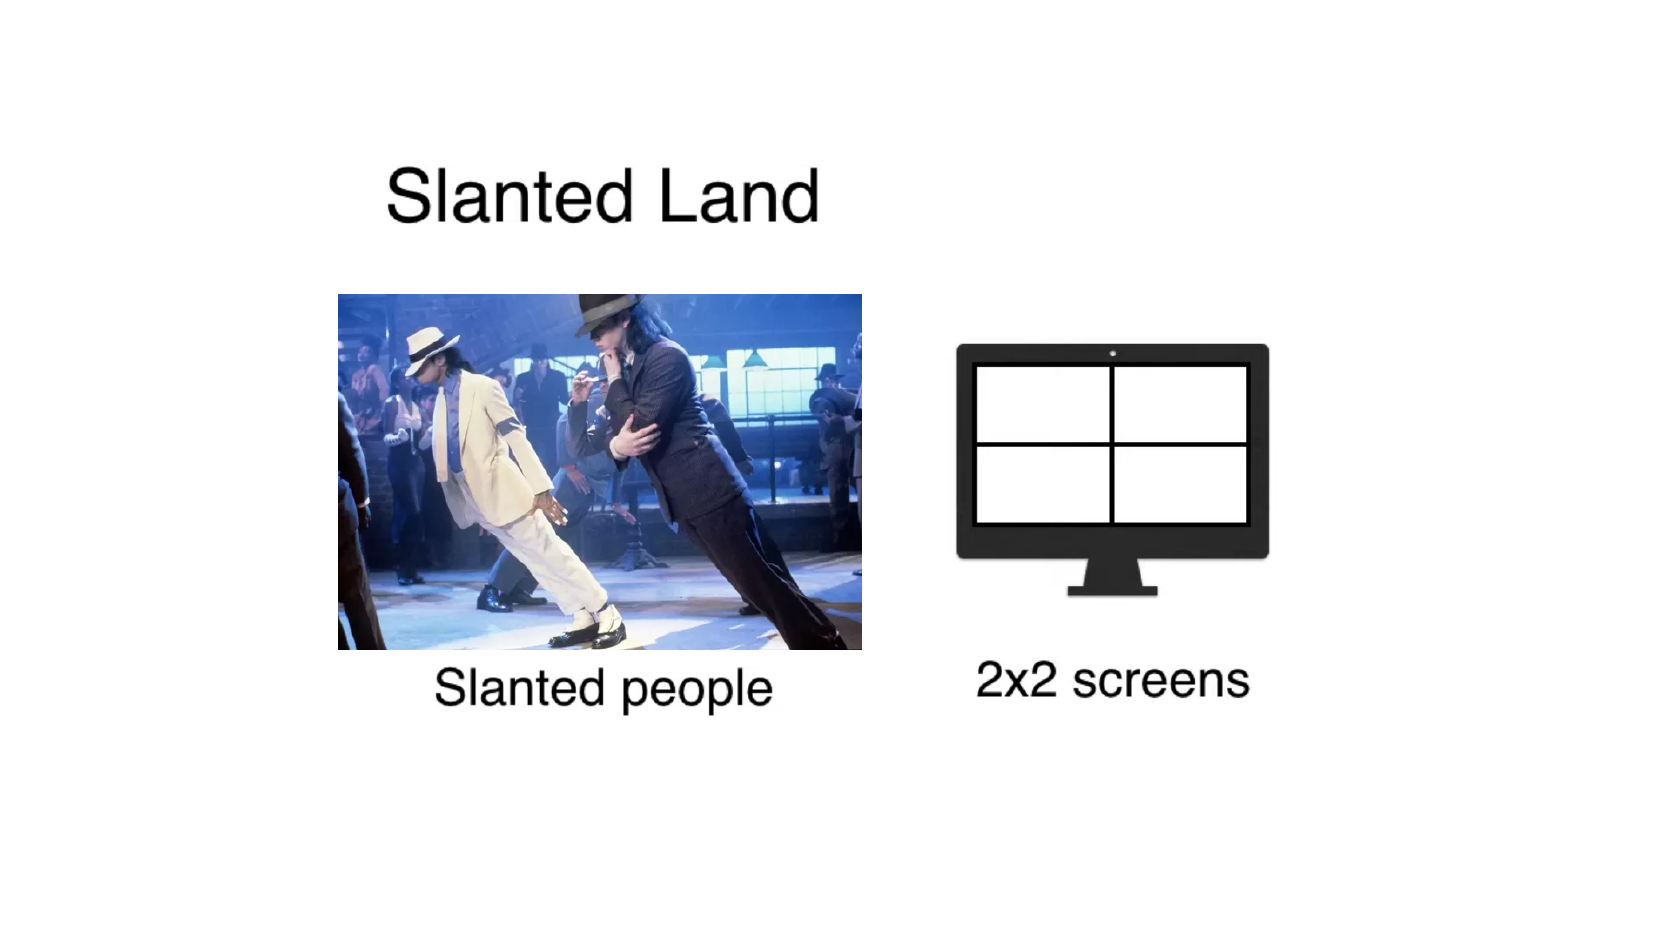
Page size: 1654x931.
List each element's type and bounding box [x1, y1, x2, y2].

picture [338, 164, 1316, 718]
